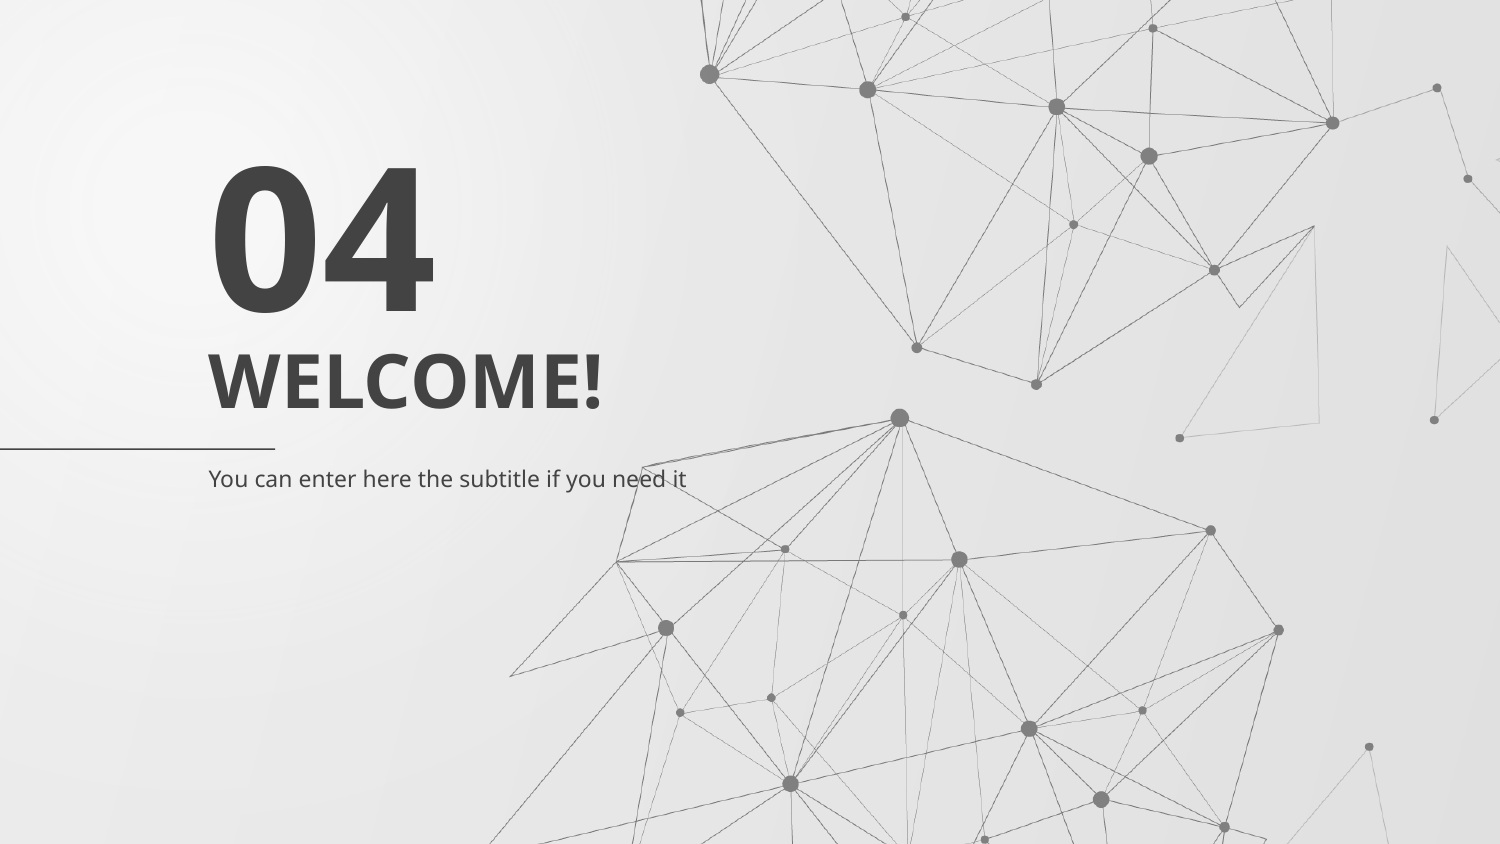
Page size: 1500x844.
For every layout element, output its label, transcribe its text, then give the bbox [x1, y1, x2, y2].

subtitle You can enter here the subtitle if you need it [193, 449, 887, 538]
title WELCOME! [193, 220, 1046, 537]
picture [0, 0, 1500, 844]
title 04 [193, 169, 683, 294]
